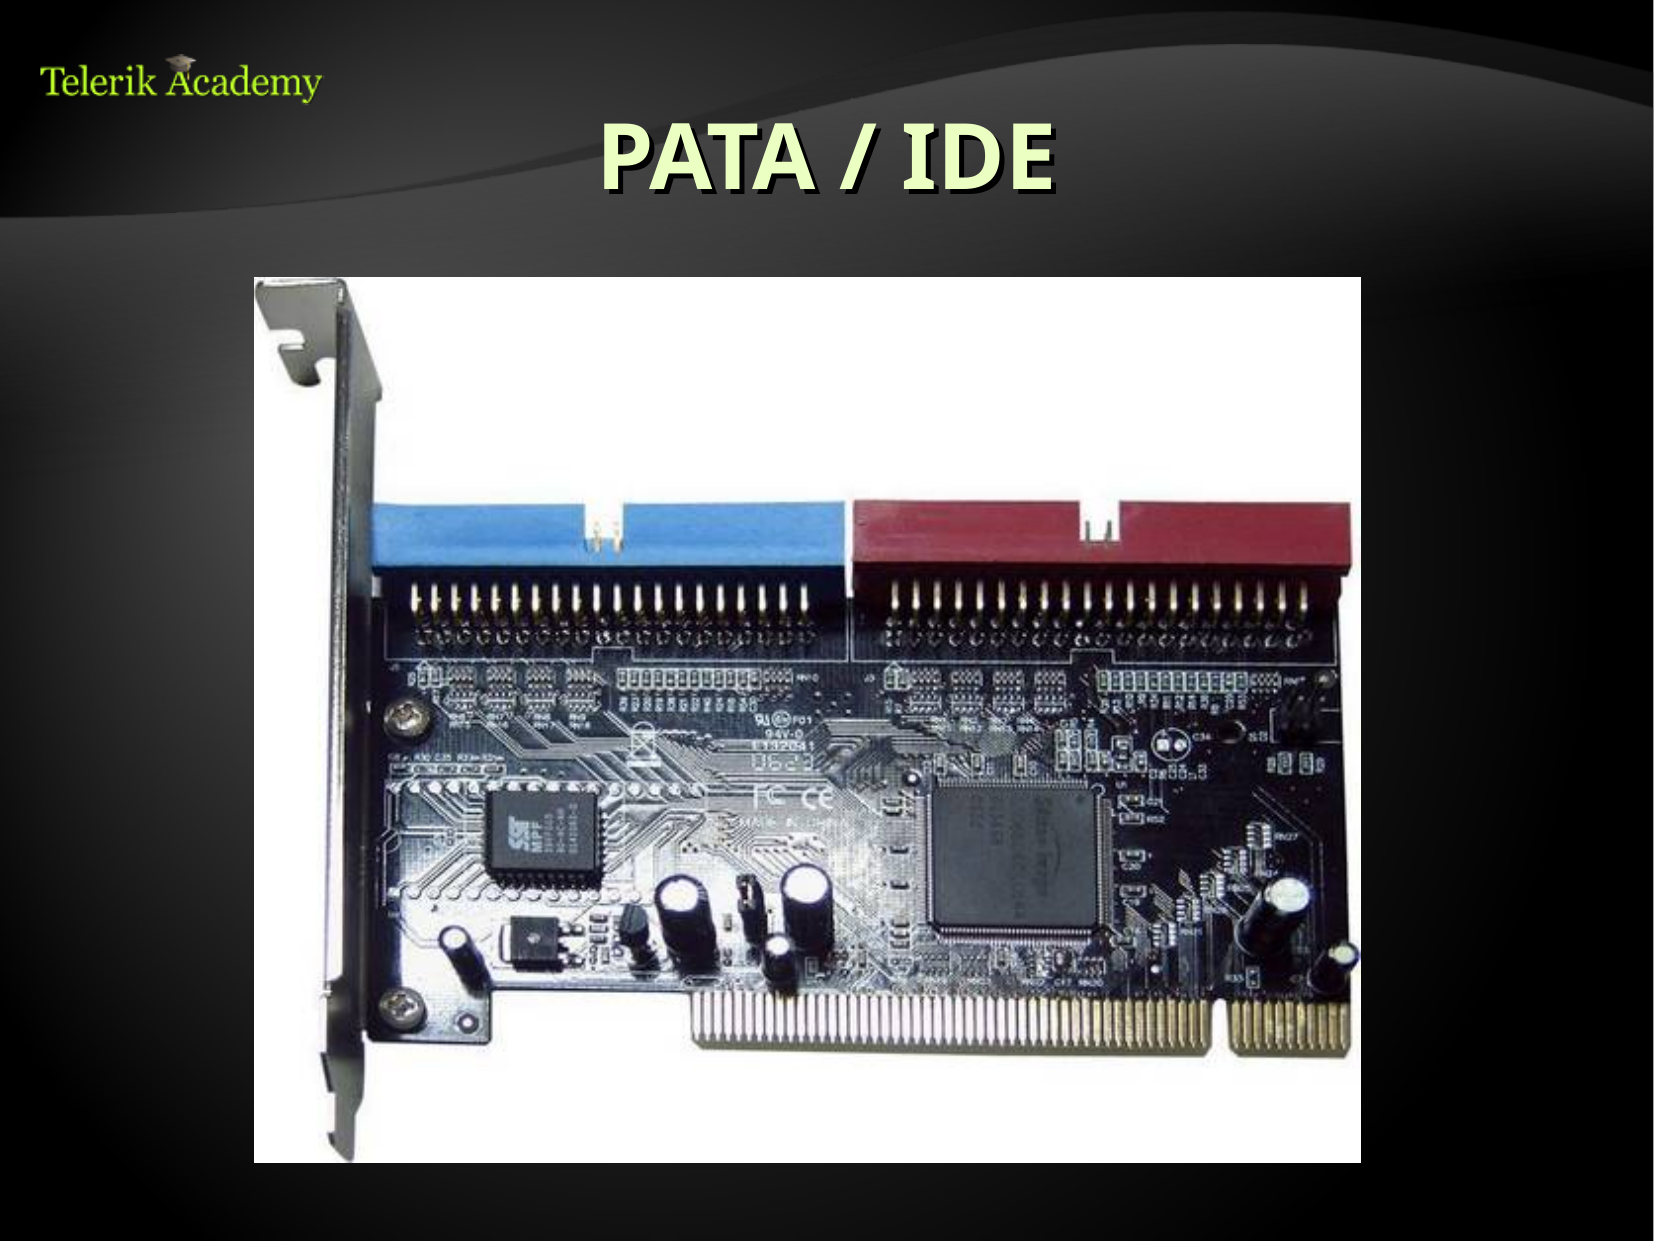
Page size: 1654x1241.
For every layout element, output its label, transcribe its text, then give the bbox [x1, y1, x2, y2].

picture [0, 0, 1654, 1241]
title PATA / IDE [82, 97, 1571, 208]
